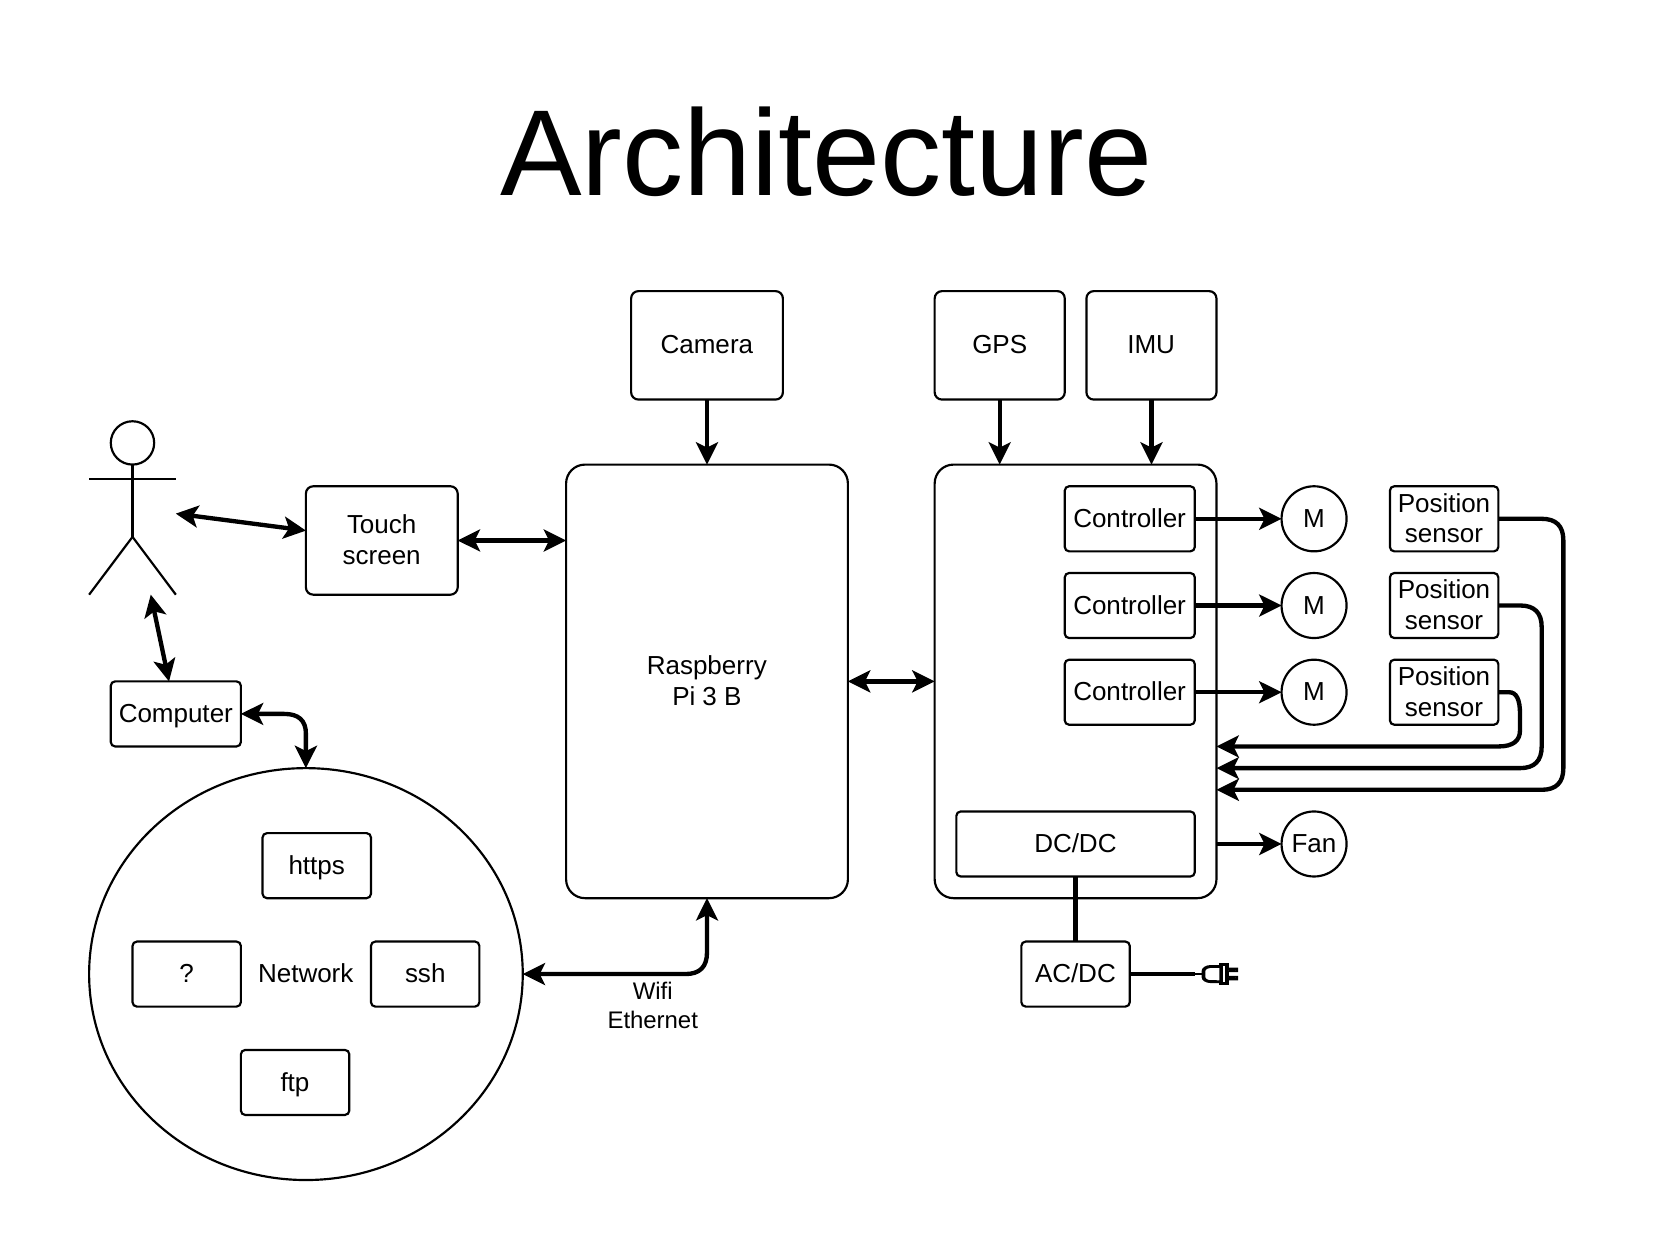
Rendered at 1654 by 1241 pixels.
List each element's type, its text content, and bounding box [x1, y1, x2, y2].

title Architecture [82, 49, 1571, 257]
picture [88, 290, 1566, 1182]
